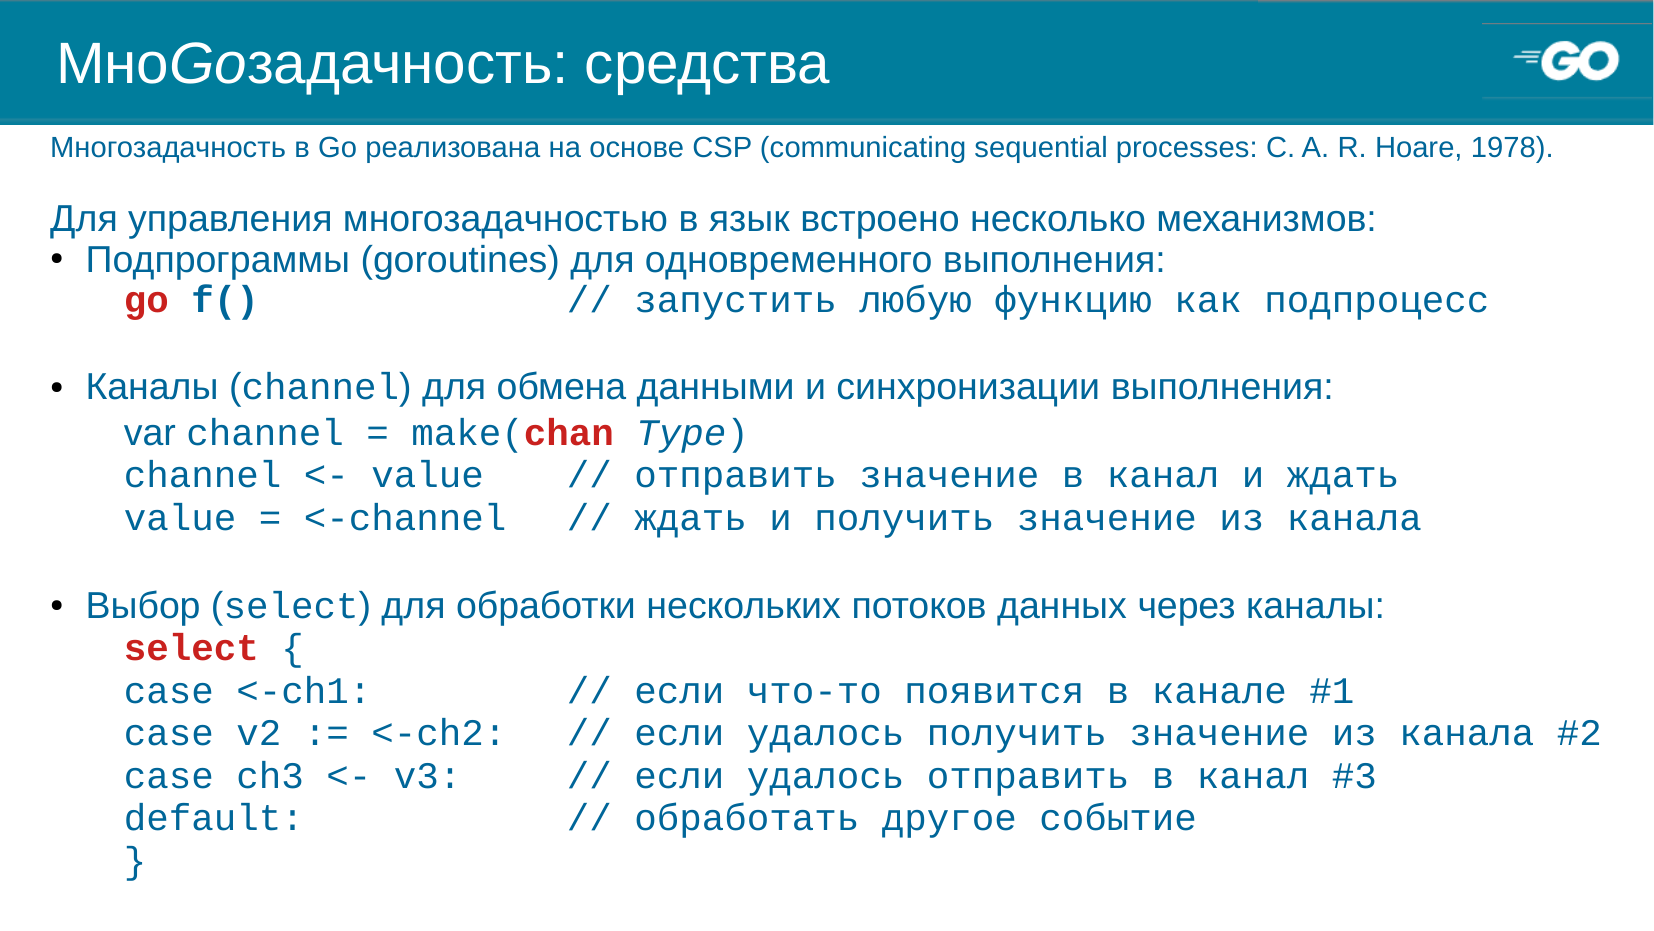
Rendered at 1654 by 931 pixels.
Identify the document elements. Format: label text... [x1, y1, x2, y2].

text_box МноGoзадачность: средства [41, 23, 1495, 104]
text_box Многозадачность в Go реализована на основе CSP (communicating sequential processes: C. A. R. Hoare, 1978). Для управления многозадачностью в язык встроено несколько механизмов: Подпрограммы (goroutines) для одновременного выполнения: go f() // запустить любую функцию как подпроцесс Каналы (channel) для обмена данными и синхронизации выполнения: var channel = make(chan Type) channel <- value // отправить значение в канал и ждать value = <-channel // ждать и получить значение из канала Выбор (select) для обработки нескольких потоков данных через каналы: select { case <-ch1: // если что-то появится в канале #1 case v2 := <-ch2: // если удалось получить значение из канала #2 case ch3 <- v3: // если удалось отправить в канал #3 default: // обработать другое событие } [35, 124, 1619, 908]
picture [1542, 41, 1619, 81]
